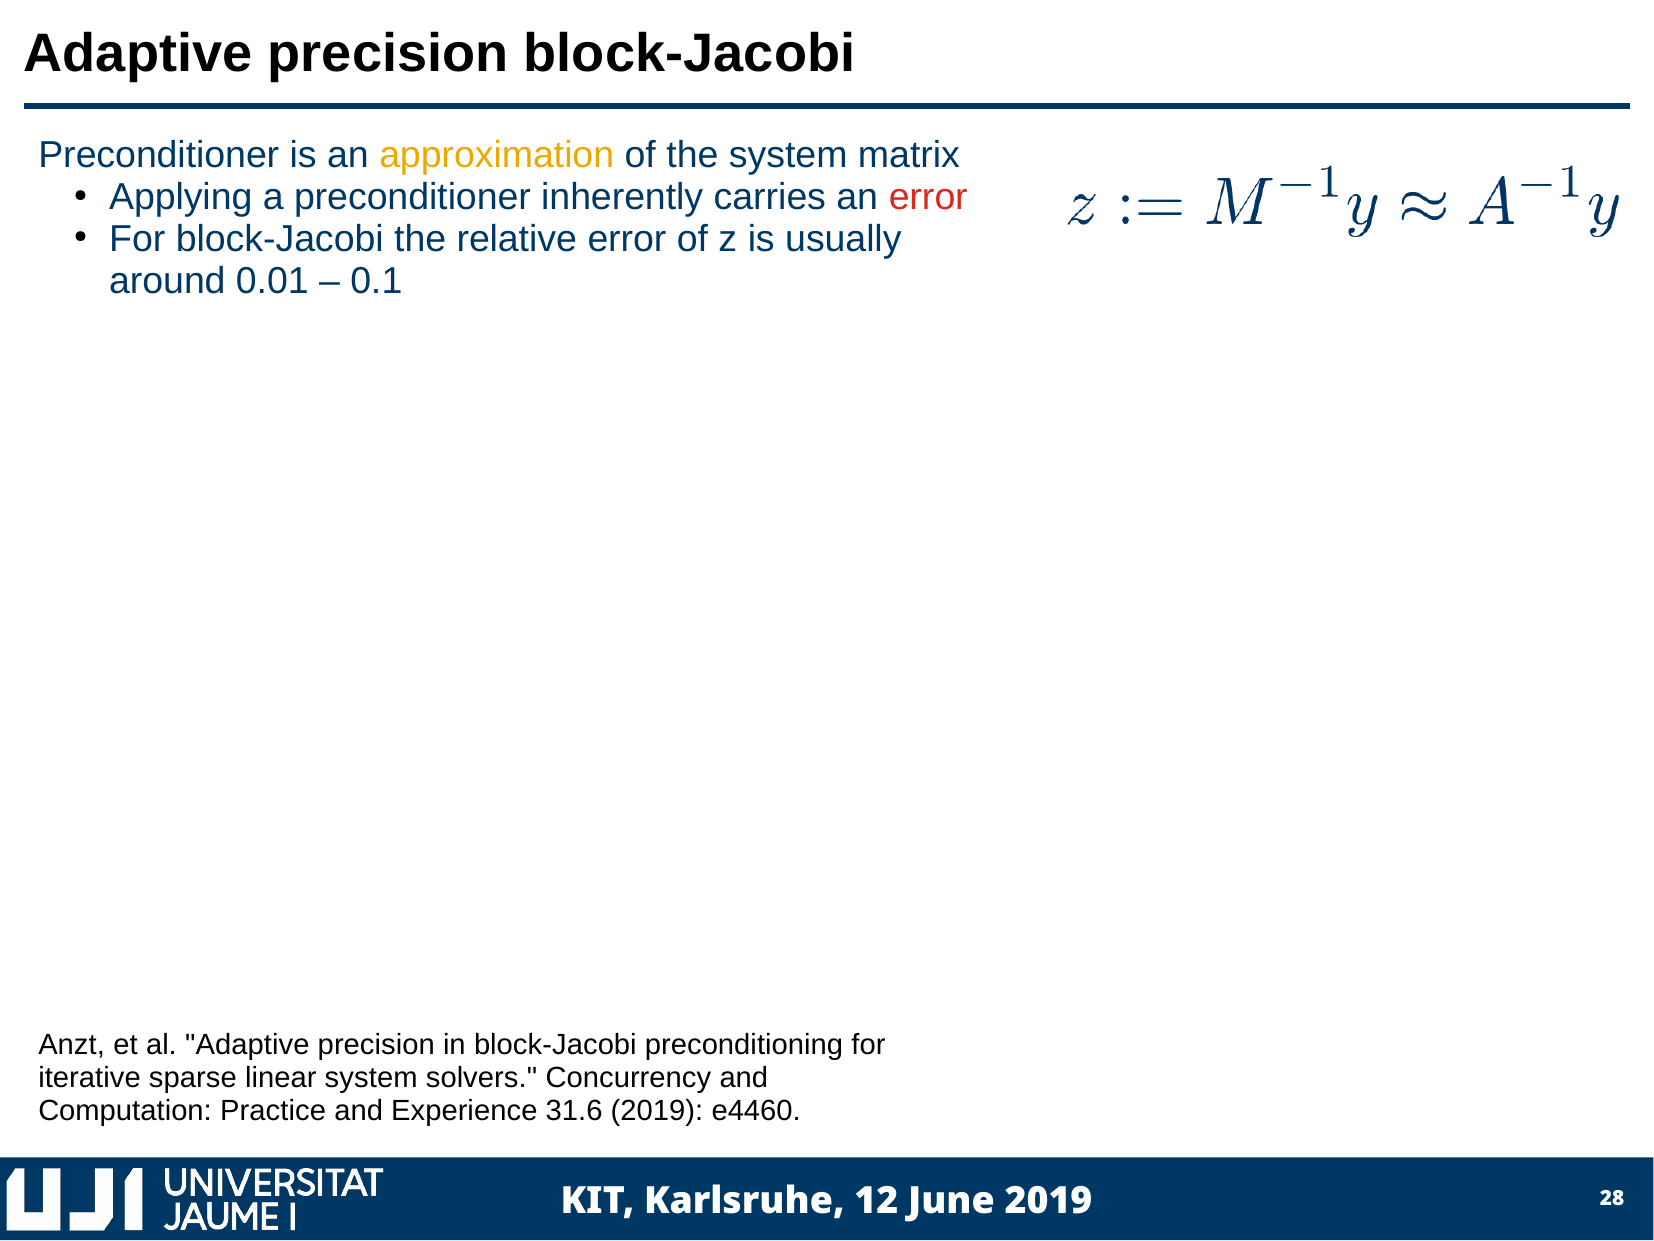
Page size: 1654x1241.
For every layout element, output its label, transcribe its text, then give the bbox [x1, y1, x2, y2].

title Adaptive precision block-Jacobi [23, 0, 1630, 107]
text_box Anzt, et al. "Adaptive precision in block‐Jacobi preconditioning for iterative sparse linear system solvers." Concurrency and Computation: Practice and Experience 31.6 (2019): e4460. [23, 1020, 933, 1134]
text_box Preconditioner is an approximation of the system matrix Applying a preconditioner inherently carries an error For block-Jacobi the relative error of z is usually around 0.01 – 0.1 [23, 125, 993, 331]
picture [0, 1158, 390, 1241]
picture [1067, 165, 1619, 237]
